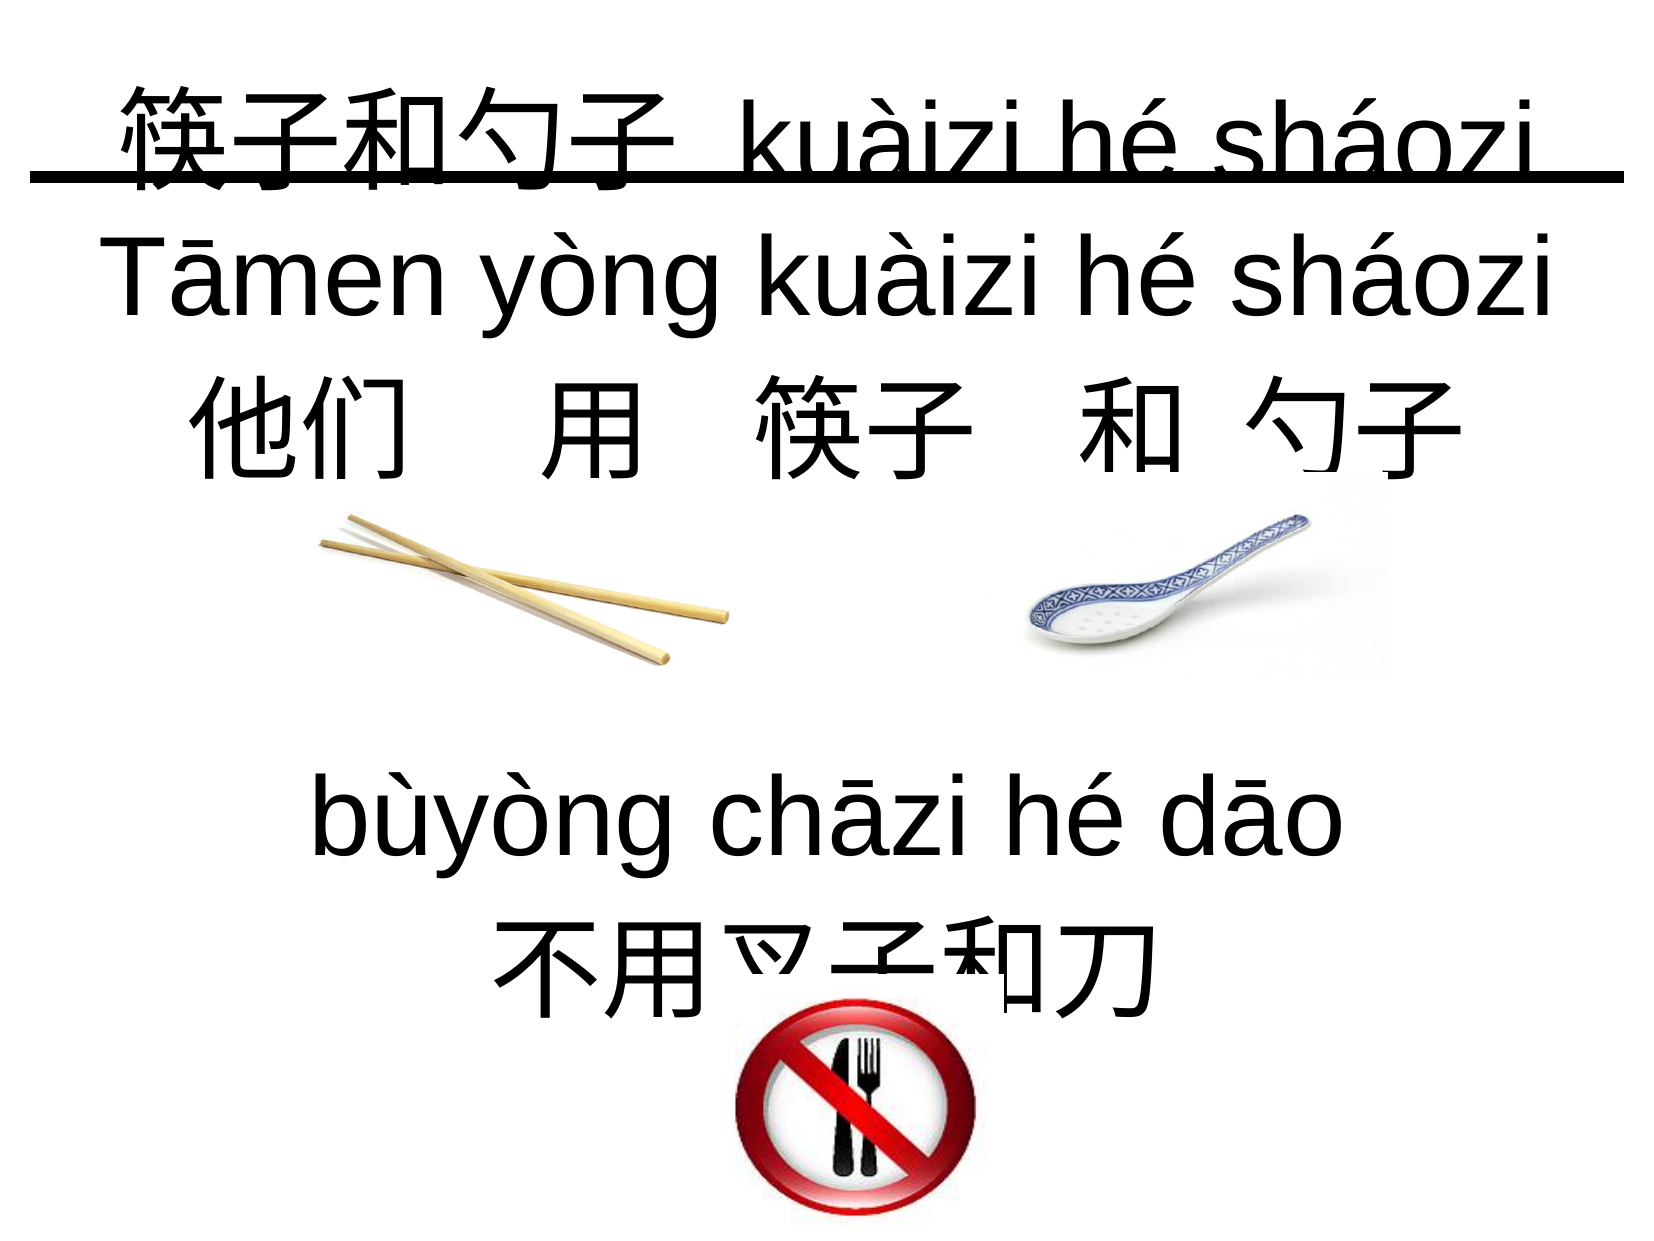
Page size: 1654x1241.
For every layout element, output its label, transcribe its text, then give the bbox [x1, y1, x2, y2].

picture [302, 501, 739, 680]
picture [708, 974, 1004, 1241]
text_box Tāmen yòng kuàizi hé sháozi 他们 用 筷子 和 勺子 bùyòng chāzi hé dāo 不用叉子和刀 [29, 206, 1625, 1211]
text_box 筷子和勺子 kuàizi hé sháozi [29, 43, 1625, 206]
picture [974, 472, 1388, 680]
